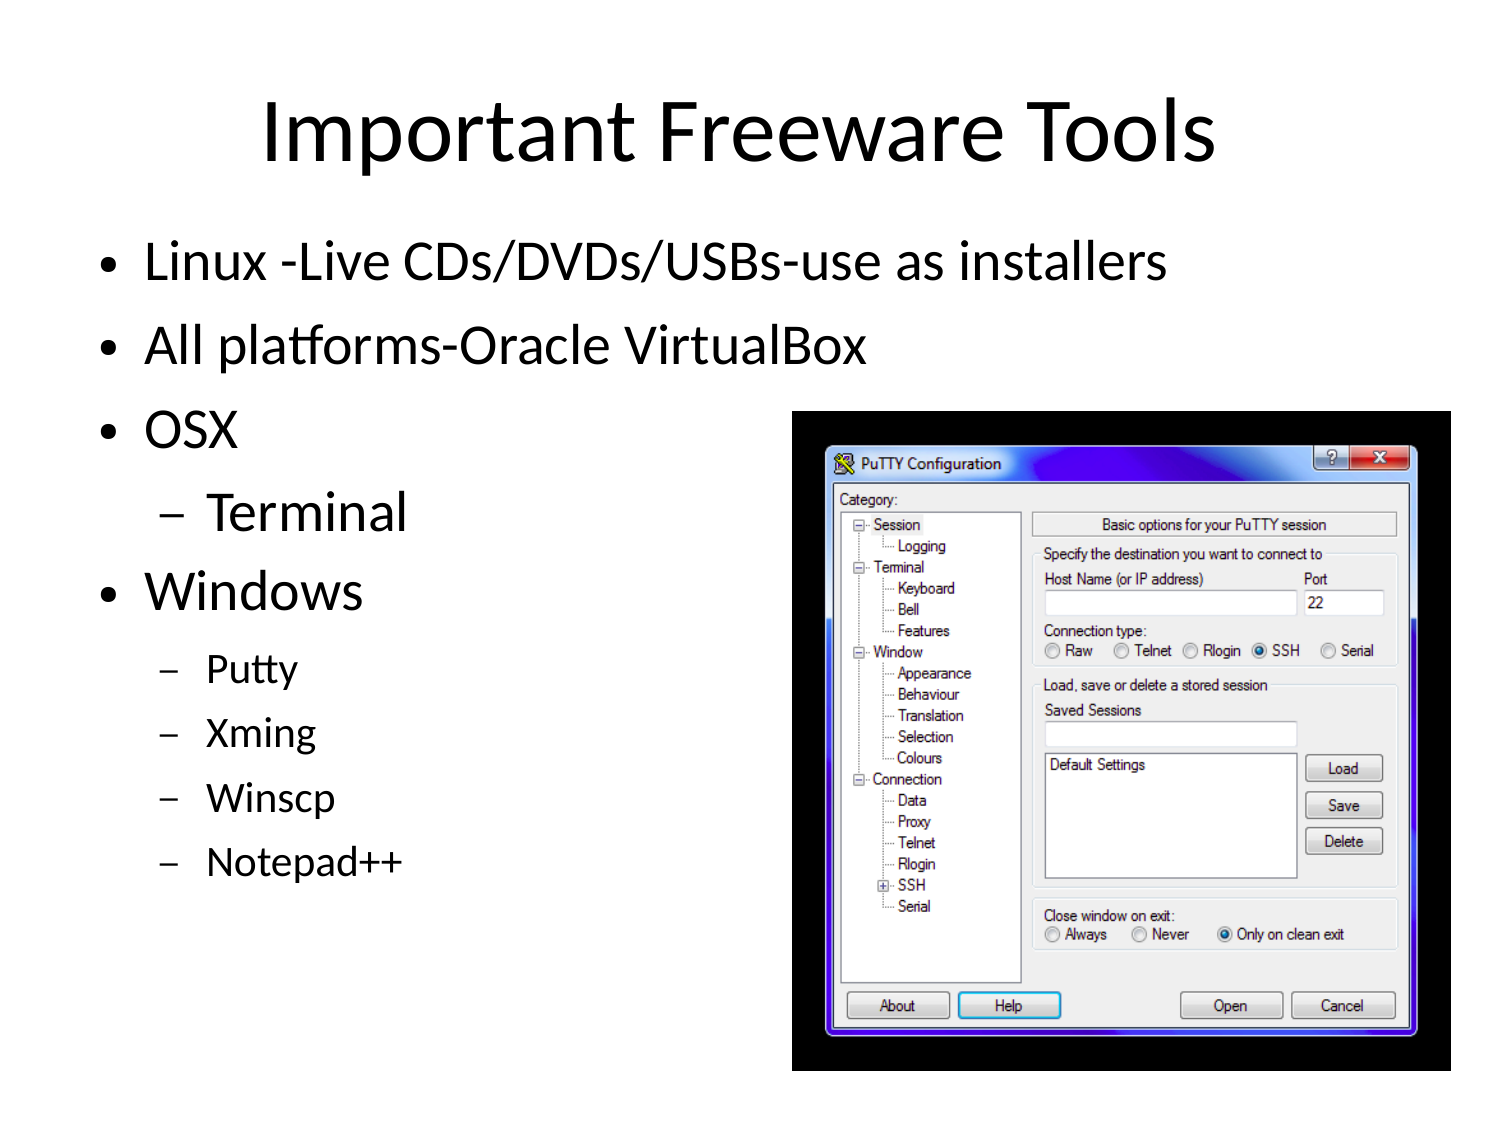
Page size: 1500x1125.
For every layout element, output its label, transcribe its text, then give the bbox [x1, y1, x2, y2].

title Important Freeware Tools [75, 44, 1425, 233]
picture [792, 411, 1451, 1071]
list Linux -Live CDs/DVDs/USBs-use as installers All platforms-Oracle VirtualBox OSX Terminal Windows Putty Xming Winscp Notepad++ [82, 237, 1372, 890]
